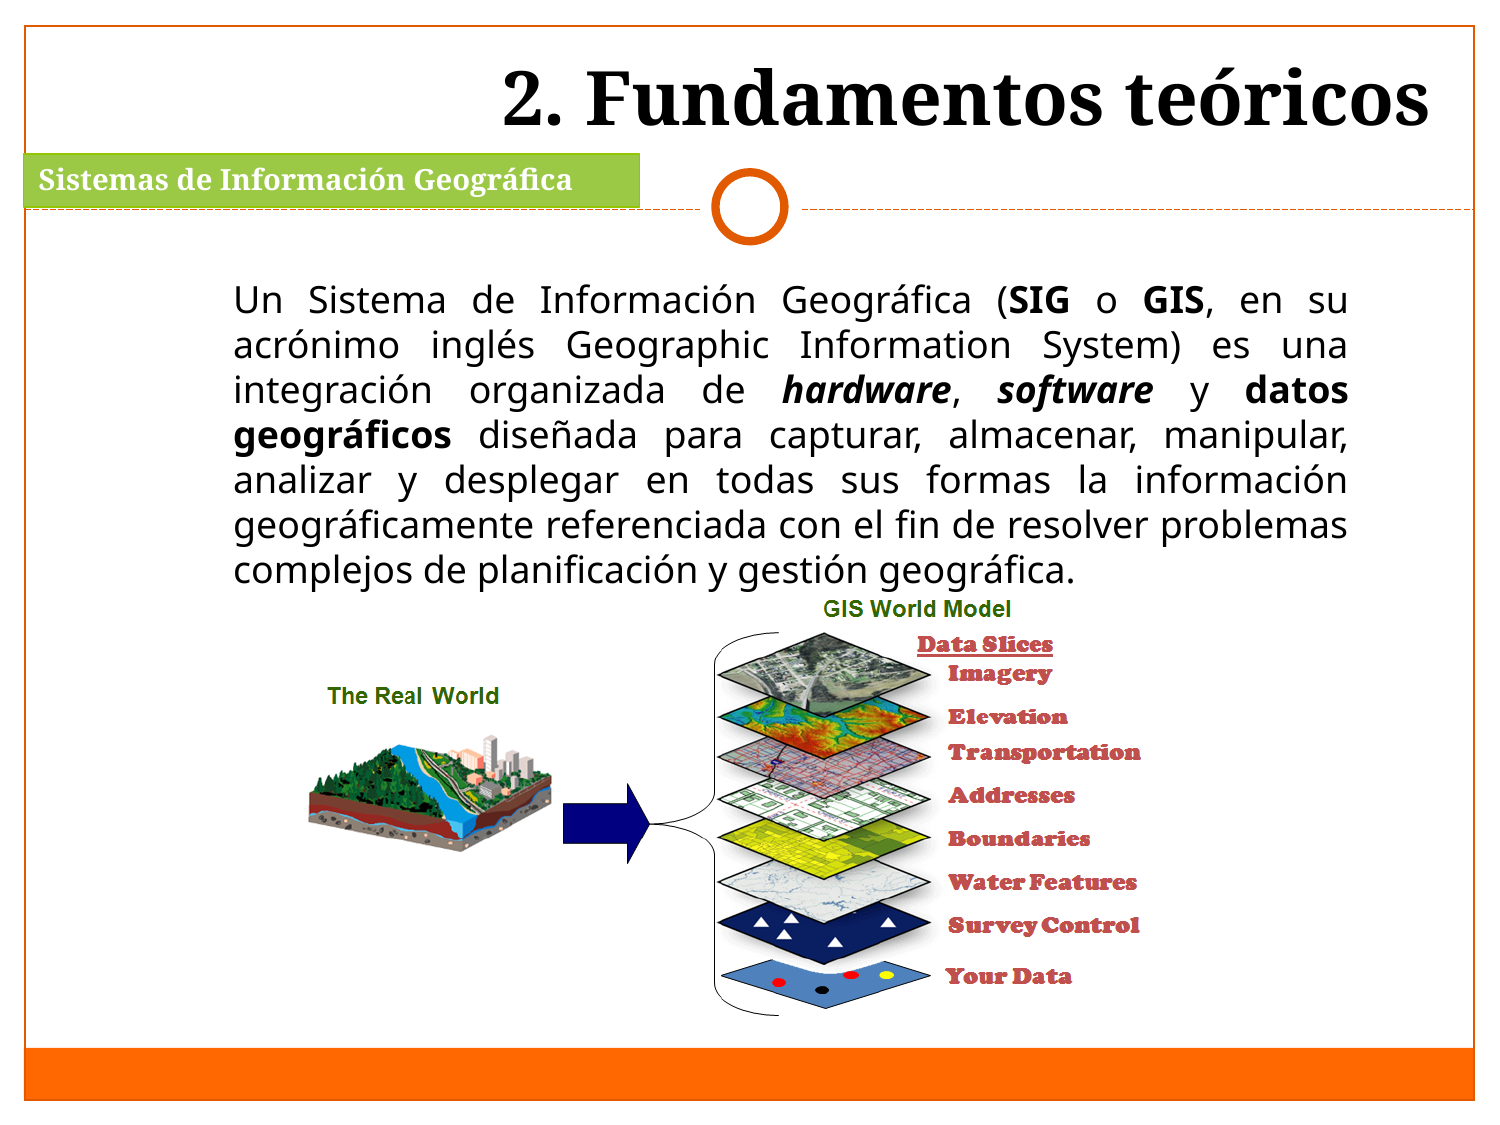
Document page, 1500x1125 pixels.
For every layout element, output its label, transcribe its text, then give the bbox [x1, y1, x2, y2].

text_box Sistemas de Información Geográfica [23, 154, 640, 207]
text_box Un Sistema de Información Geográfica (SIG o GIS, en su acrónimo inglés Geographic Information System) es una integración organizada de hardware, software y datos geográficos diseñada para capturar, almacenar, manipular, analizar y desplegar en todas sus formas la información geográficamente referenciada con el fin de resolver problemas complejos de planificación y gestión geográfica. [218, 268, 1365, 599]
picture [301, 597, 1142, 1019]
text_box 2. Fundamentos teóricos [442, 42, 1447, 148]
